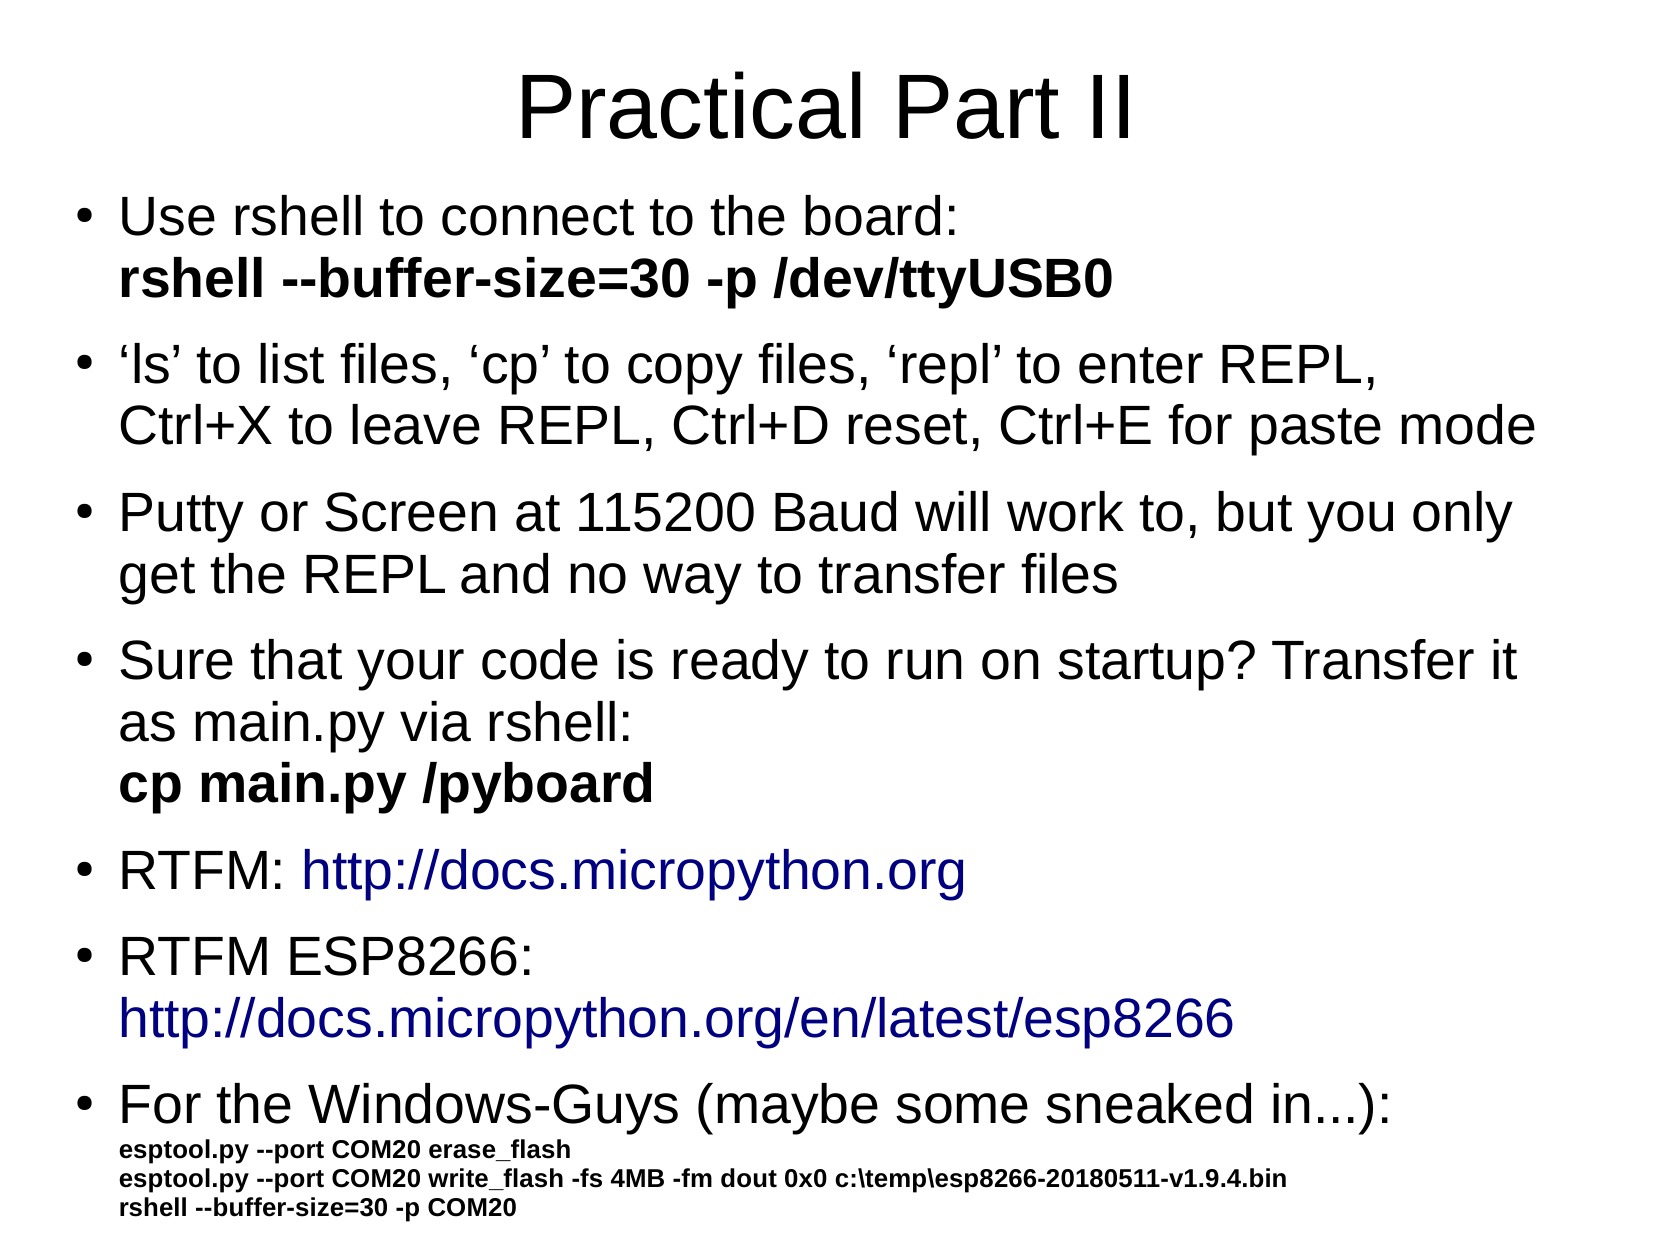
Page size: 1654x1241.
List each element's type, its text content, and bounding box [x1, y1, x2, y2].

title Practical Part II [82, 49, 1571, 166]
list Use rshell to connect to the board: rshell --buffer-size=30 -p /dev/ttyUSB0 ‘ls’ to list files, ‘cp’ to copy files, ‘repl’ to enter REPL, Ctrl+X to leave REPL, Ctrl+D reset, Ctrl+E for paste mode Putty or Screen at 115200 Baud will work to, but you only get the REPL and no way to transfer files Sure that your code is ready to run on startup? Transfer it as main.py via rshell: cp main.py /pyboard RTFM: http://docs.micropython.org RTFM ESP8266: http://docs.micropython.org/en/latest/esp8266 For the Windows-Guys (maybe some sneaked in...): esptool.py --port COM20 erase_flash esptool.py --port COM20 write_flash -fs 4MB -fm dout 0x0 c:\temp\esp8266-20180511-v1.9.4.bin rshell --buffer-size=30 -p COM20 [60, 185, 1549, 1241]
